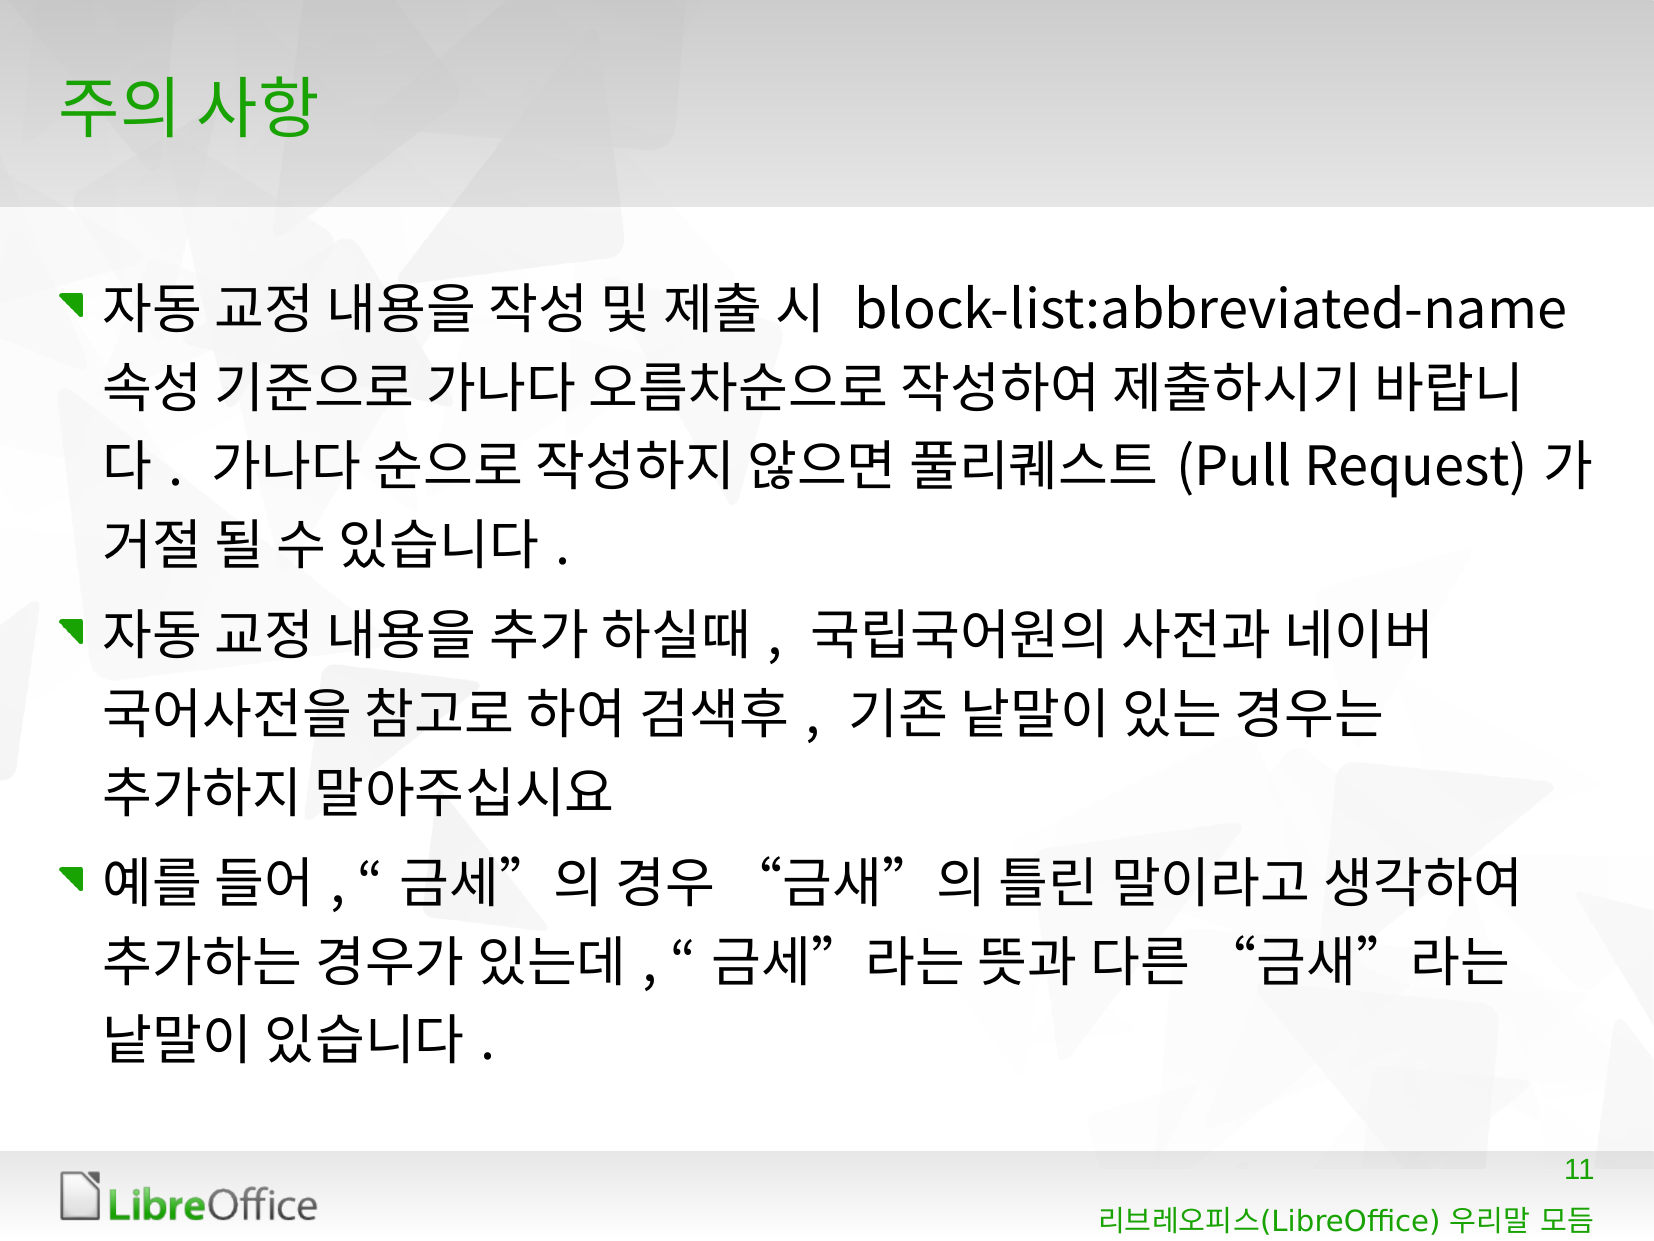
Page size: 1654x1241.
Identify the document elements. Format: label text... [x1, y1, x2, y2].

picture [0, 0, 783, 931]
title 주의 사항 [59, 29, 1595, 178]
picture [41, 1152, 337, 1240]
list 자동 교정 내용을 작성 및 제출 시 block-list:abbreviated-name 속성 기준으로 가나다 오름차순으로 작성하여 제출하시기 바랍니다. 가나다 순으로 작성하지 않으면 풀리퀘스트(Pull Request)가 거절 될 수 있습니다. 자동 교정 내용을 추가 하실때, 국립국어원의 사전과 네이버 국어사전을 참고로 하여 검색후, 기존 낱말이 있는 경우는 추가하지 말아주십시요 예를 들어, “금세”의 경우 “금새”의 틀린 말이라고 생각하여 추가하는 경우가 있는데, “금세”라는 뜻과 다른 “금새”라는 낱말이 있습니다. [59, 265, 1595, 1094]
picture [915, 548, 1654, 1169]
